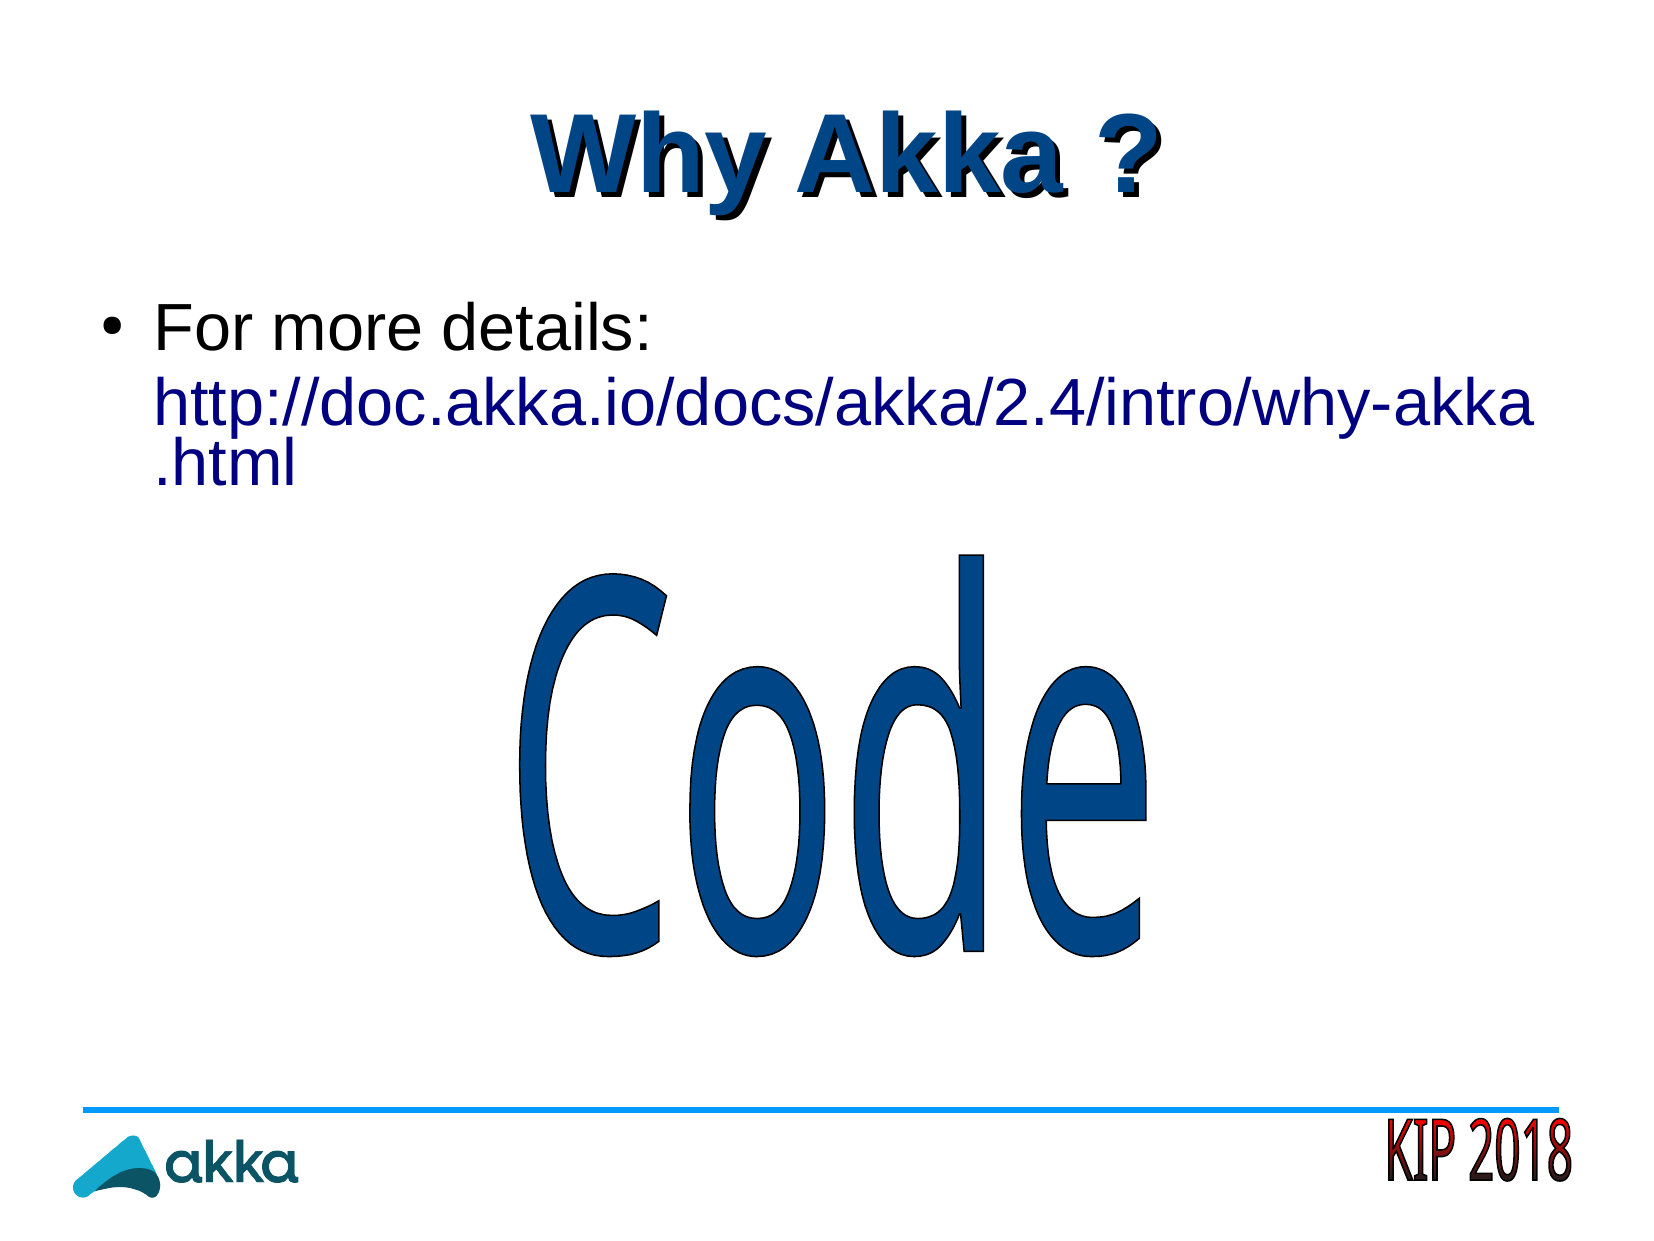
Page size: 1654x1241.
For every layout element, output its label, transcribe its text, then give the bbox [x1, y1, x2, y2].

picture [61, 1116, 306, 1217]
title Why Akka ? [82, 49, 1571, 257]
list For more details: http://doc.akka.io/docs/akka/2.4/intro/why-akka.html [82, 290, 1538, 461]
text_box Code [519, 573, 667, 957]
text_box Code [854, 555, 984, 957]
text_box Code [689, 666, 825, 957]
text_box Code [1021, 666, 1146, 957]
